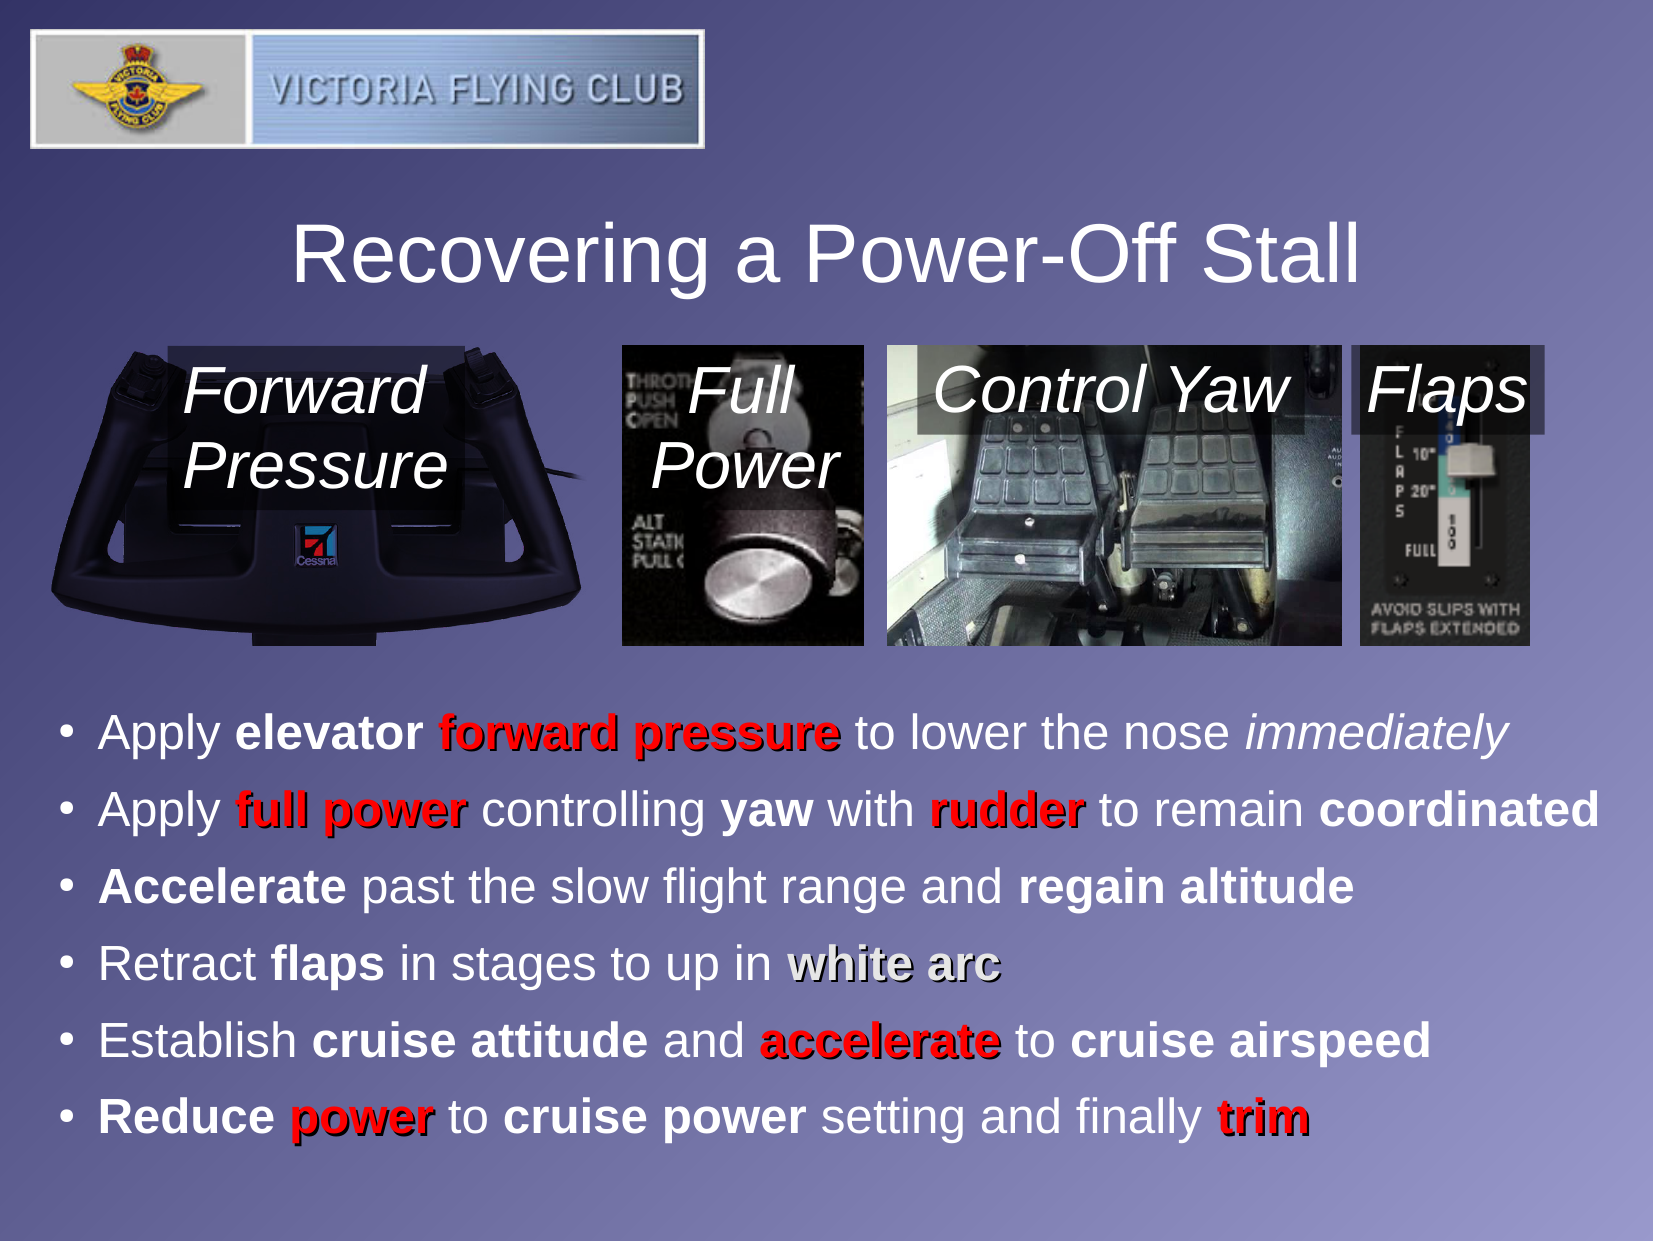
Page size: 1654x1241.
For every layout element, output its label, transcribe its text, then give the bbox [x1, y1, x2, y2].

text_box Control Yaw [917, 345, 1305, 435]
picture [30, 29, 705, 149]
picture [44, 345, 587, 646]
picture [622, 345, 864, 646]
list Apply elevator forward pressure to lower the nose immediately Apply full power controlling yaw with rudder to remain coordinated Accelerate past the slow flight range and regain altitude Retract flaps in stages to up in white arc Establish cruise attitude and accelerate to cruise airspeed Reduce power to cruise power setting and finally trim [45, 705, 1636, 1201]
text_box Flaps [1351, 345, 1545, 435]
picture [887, 345, 1342, 646]
picture [1360, 435, 1530, 646]
title Recovering a Power-Off Stall [82, 150, 1571, 358]
text_box Forward Pressure [167, 345, 465, 511]
text_box Full Power [635, 345, 855, 511]
